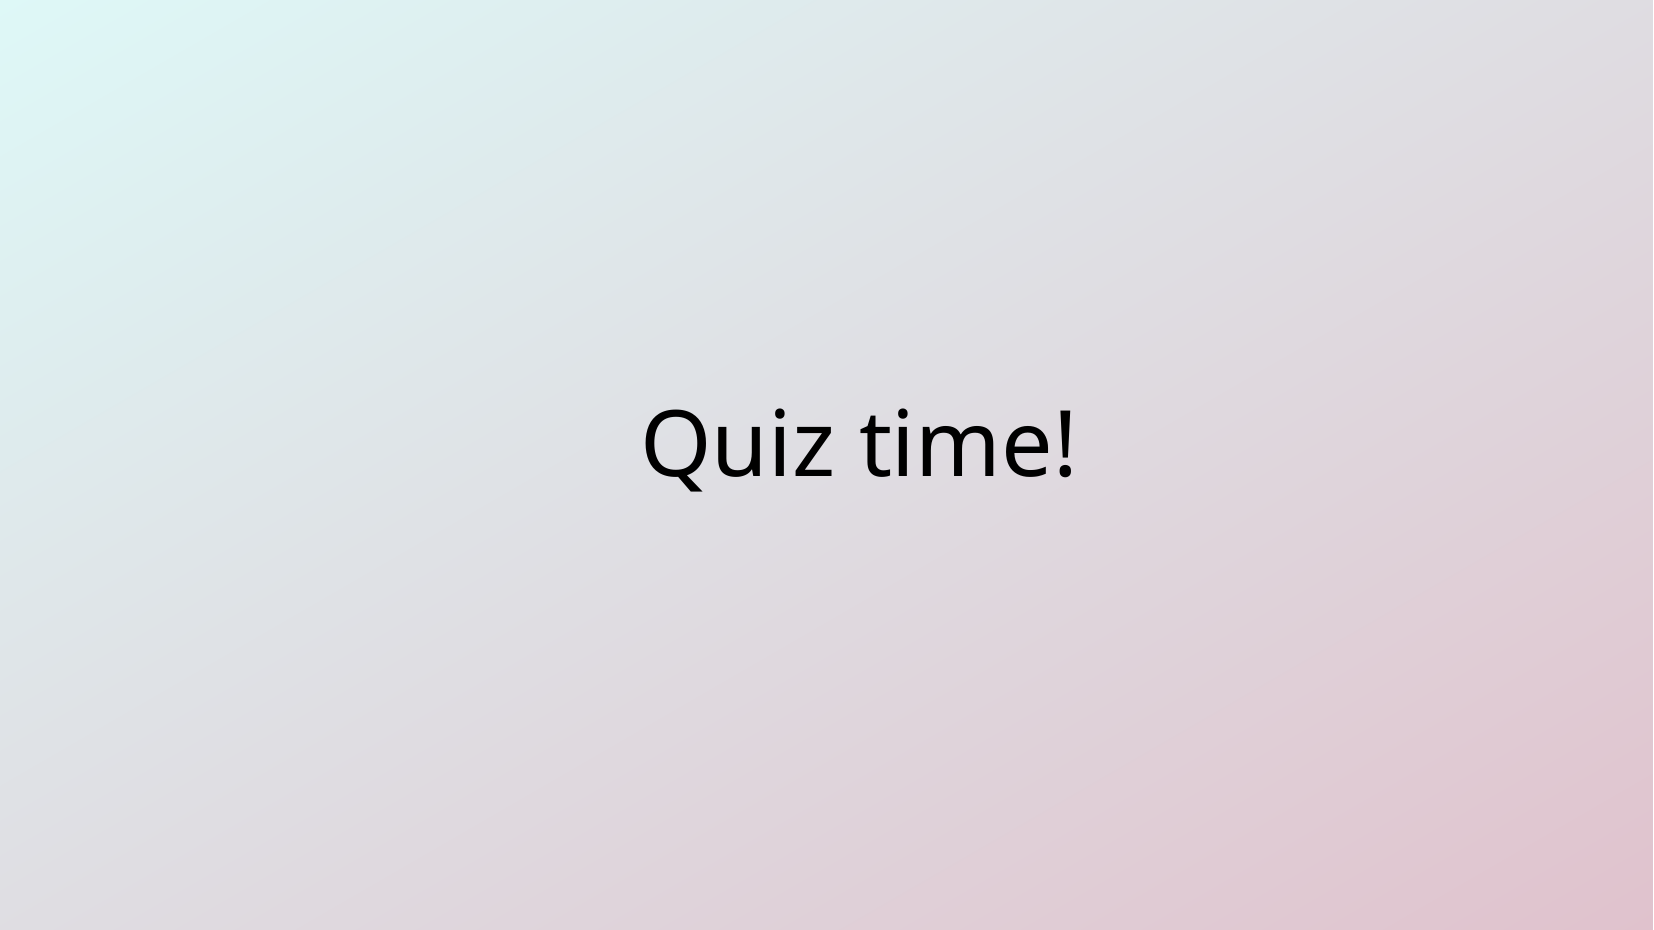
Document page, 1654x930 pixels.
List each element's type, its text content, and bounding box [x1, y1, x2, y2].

text_box Quiz time! [451, 371, 1268, 600]
